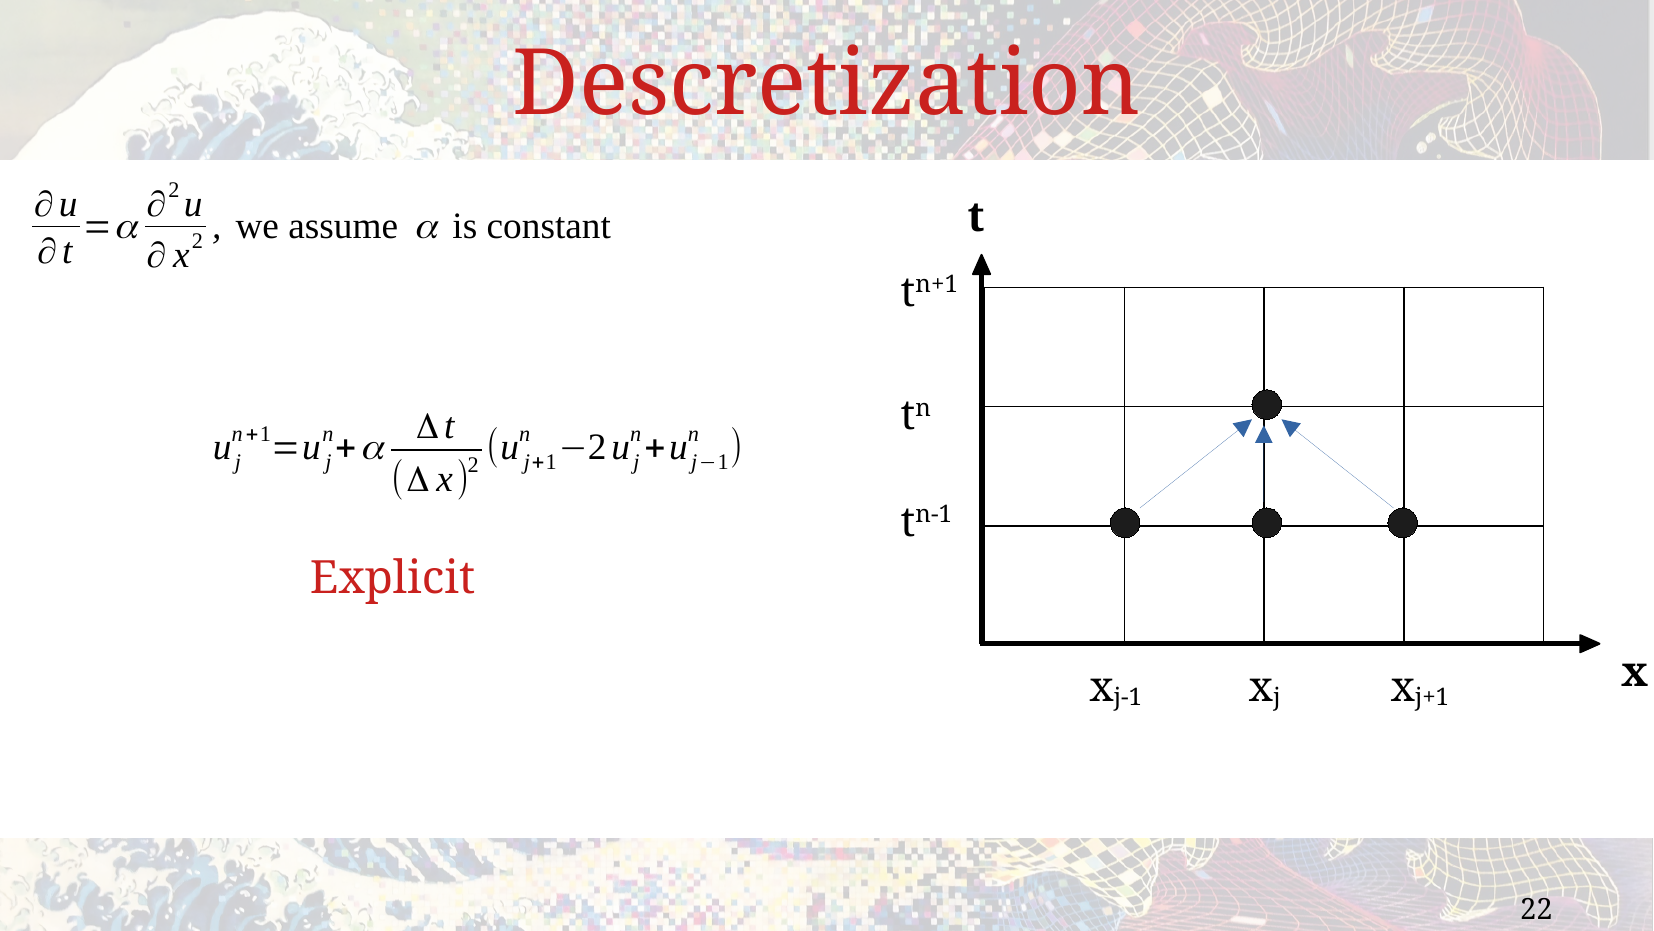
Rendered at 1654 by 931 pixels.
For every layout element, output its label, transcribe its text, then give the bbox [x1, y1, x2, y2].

table_cell [1265, 407, 1403, 525]
table_cell [985, 527, 1124, 641]
text_box xj [1234, 649, 1353, 721]
text_box tn [885, 377, 1004, 449]
text_box tn-1 [885, 484, 1004, 556]
text_box x [1606, 634, 1654, 691]
text_box xj-1 [1074, 649, 1193, 721]
title Descretization [0, 1, 1654, 157]
table_cell [1405, 527, 1543, 641]
table_cell [1125, 527, 1263, 641]
chart [24, 177, 621, 277]
table_cell [1125, 407, 1263, 525]
table_header [985, 288, 1124, 406]
table_header [1405, 288, 1543, 406]
table_header [1125, 288, 1263, 406]
table_cell [985, 407, 1124, 525]
text_box Explicit [295, 536, 632, 680]
text_box [1251, 389, 1282, 420]
chart [206, 405, 749, 502]
text_box [1387, 507, 1418, 538]
table_header [1265, 288, 1403, 406]
table_cell [1265, 527, 1403, 641]
table_cell [1405, 407, 1543, 525]
text_box [1110, 507, 1140, 538]
text_box t [953, 179, 997, 237]
text_box [1252, 507, 1282, 538]
text_box tn+1 [885, 253, 1004, 325]
text_box xj+1 [1375, 649, 1495, 721]
